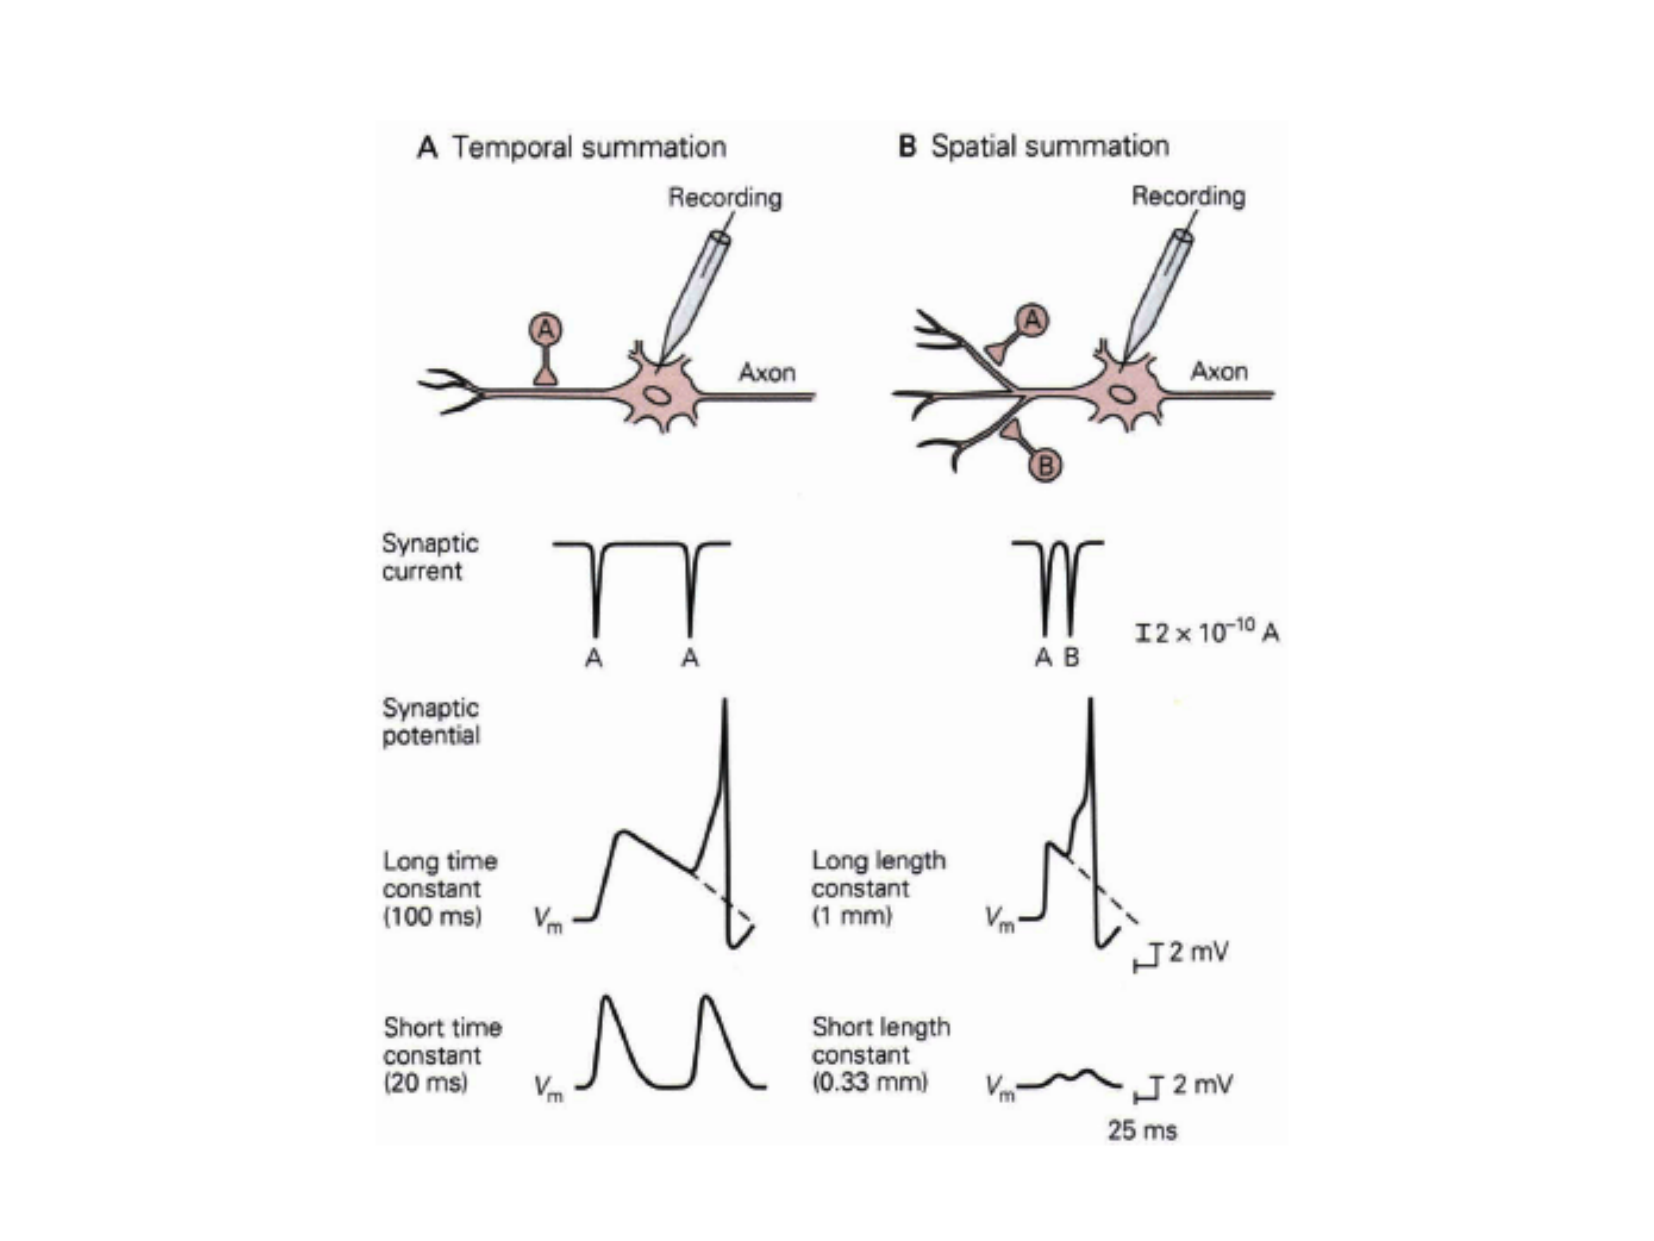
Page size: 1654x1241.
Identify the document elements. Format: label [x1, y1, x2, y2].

picture [322, 98, 1391, 1165]
